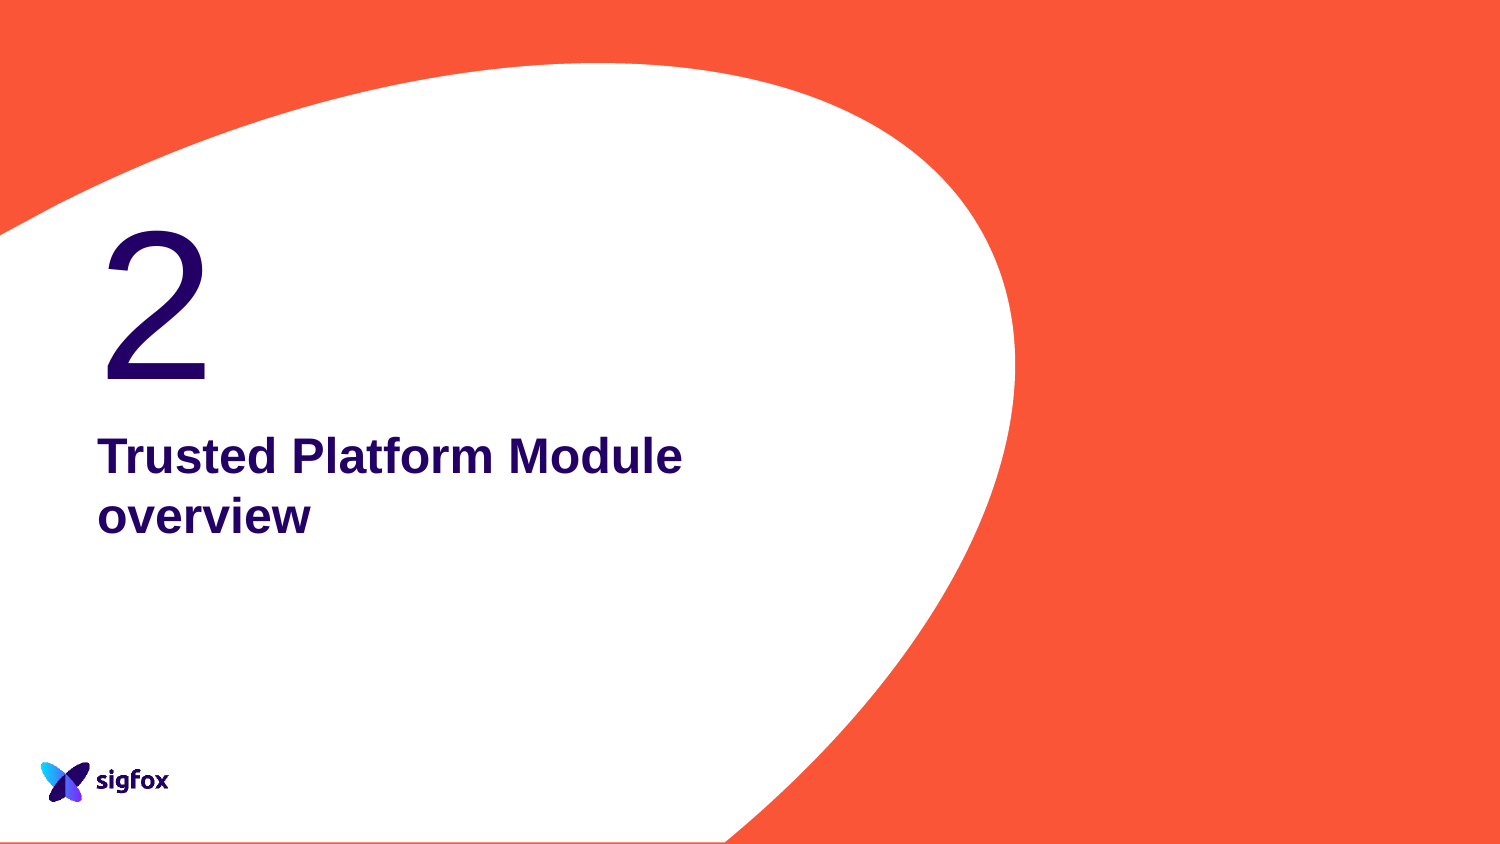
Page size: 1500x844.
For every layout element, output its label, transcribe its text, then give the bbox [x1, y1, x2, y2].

text_box Trusted Platform Module overview [97, 423, 785, 484]
picture [36, 760, 174, 803]
text_box 2 [97, 167, 405, 431]
